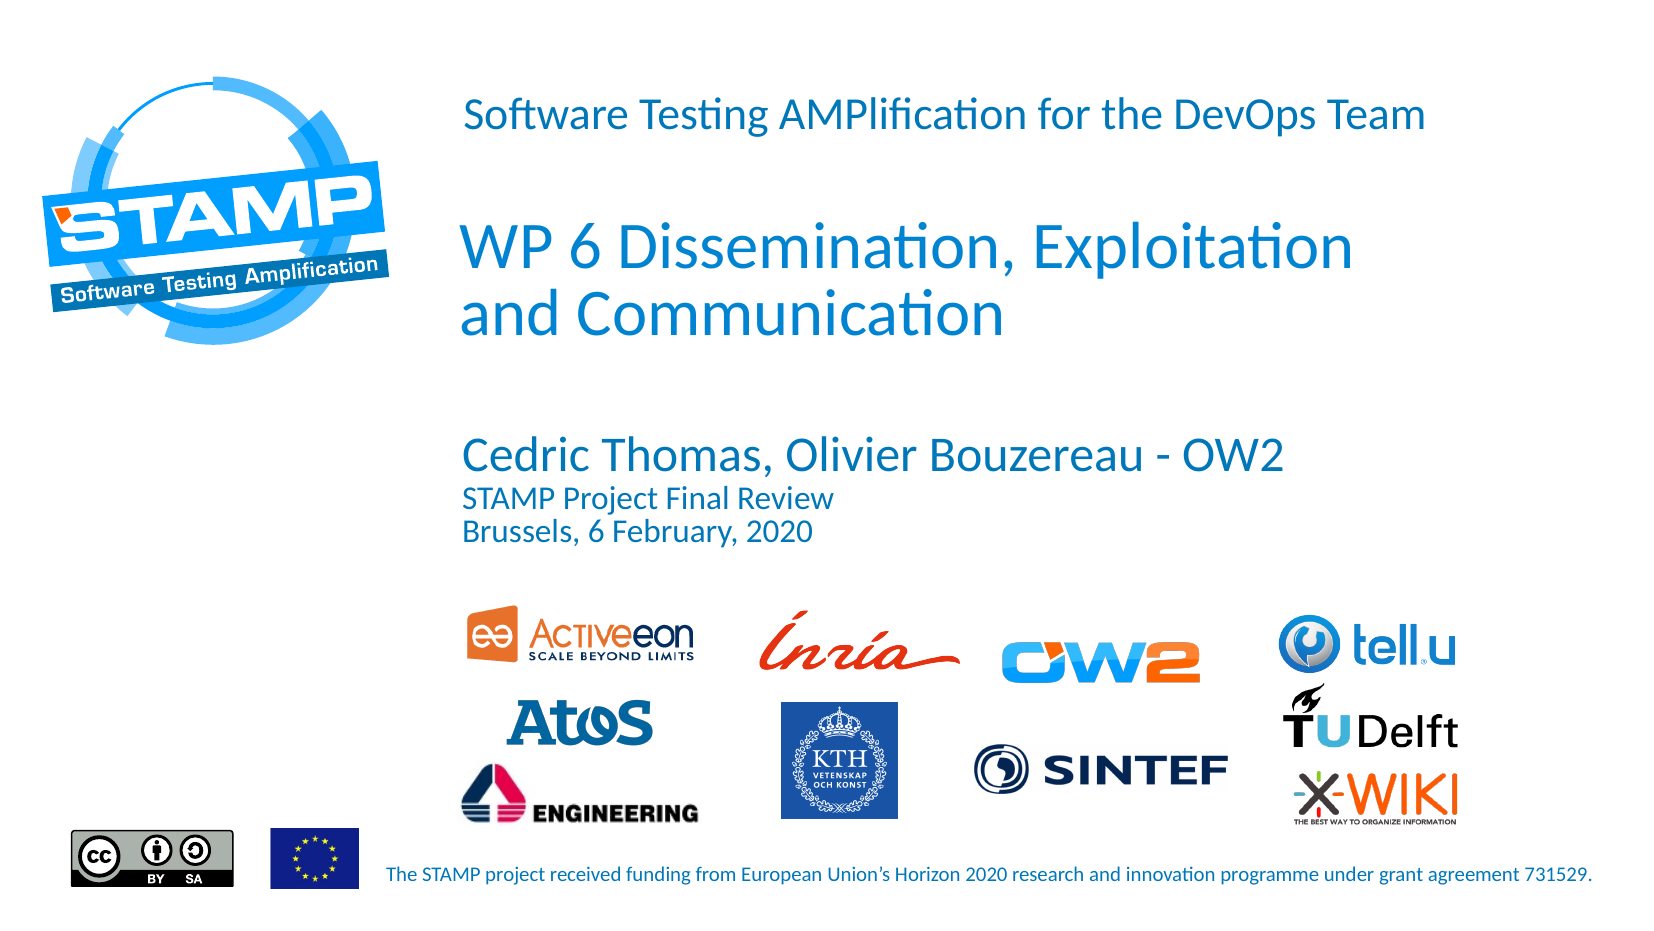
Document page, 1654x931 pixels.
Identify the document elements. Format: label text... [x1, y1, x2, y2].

picture [1266, 610, 1485, 825]
picture [996, 637, 1206, 688]
picture [462, 598, 697, 670]
picture [750, 601, 969, 679]
picture [506, 699, 653, 746]
picture [974, 744, 1228, 794]
picture [270, 828, 359, 889]
list Cedric Thomas, Olivier Bouzereau - OW2 STAMP Project Final Review Brussels, 6 February, 2020 [462, 434, 1438, 566]
picture [781, 702, 898, 819]
picture [457, 759, 702, 827]
title WP 6 Dissemination, Exploitation and Communication [459, 218, 1446, 353]
